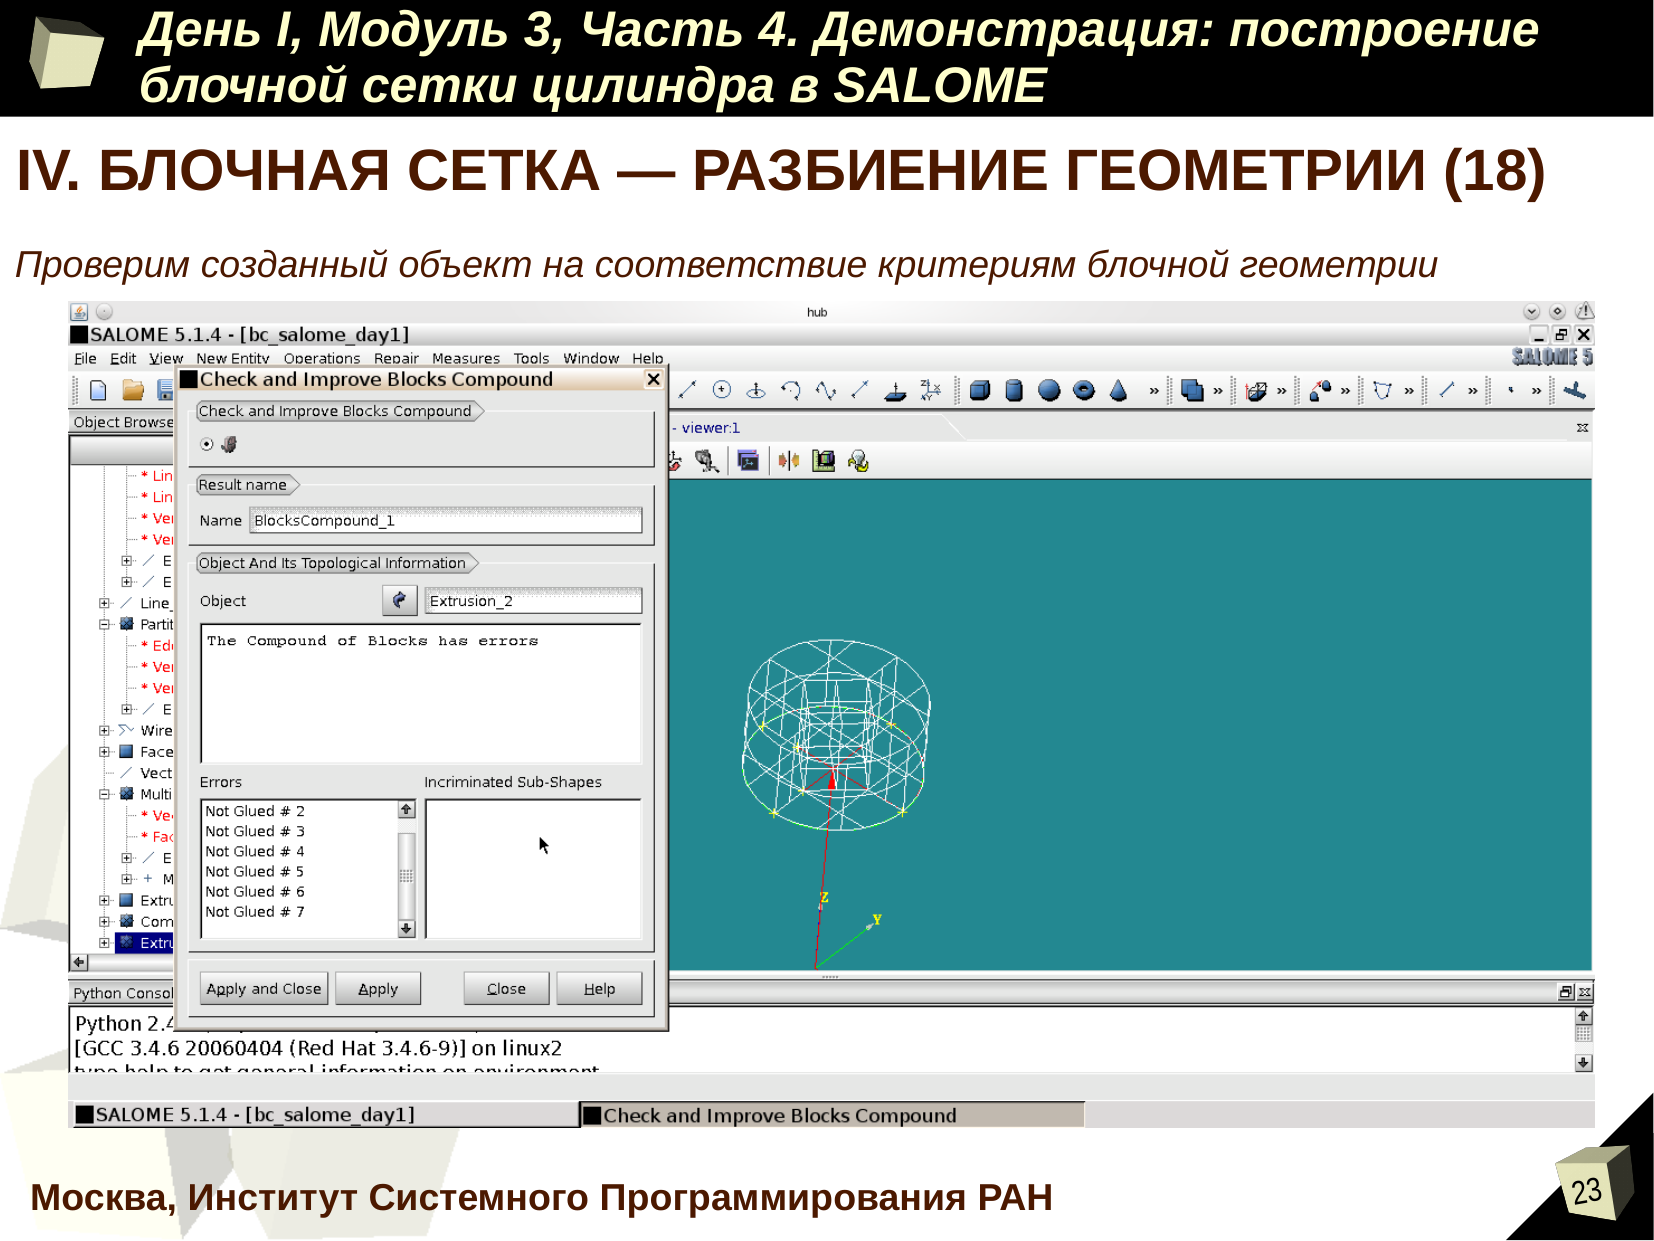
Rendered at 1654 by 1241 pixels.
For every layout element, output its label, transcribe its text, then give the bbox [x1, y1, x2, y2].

text_box IV. БЛОЧНАЯ СЕТКА — РАЗБИЕНИЕ ГЕОМЕТРИИ (18) [1, 130, 1654, 211]
text_box Проверим созданный объект на соответствие критериям блочной геометрии [0, 236, 1654, 294]
picture [464, 1193, 472, 1198]
picture [0, 301, 1595, 1241]
